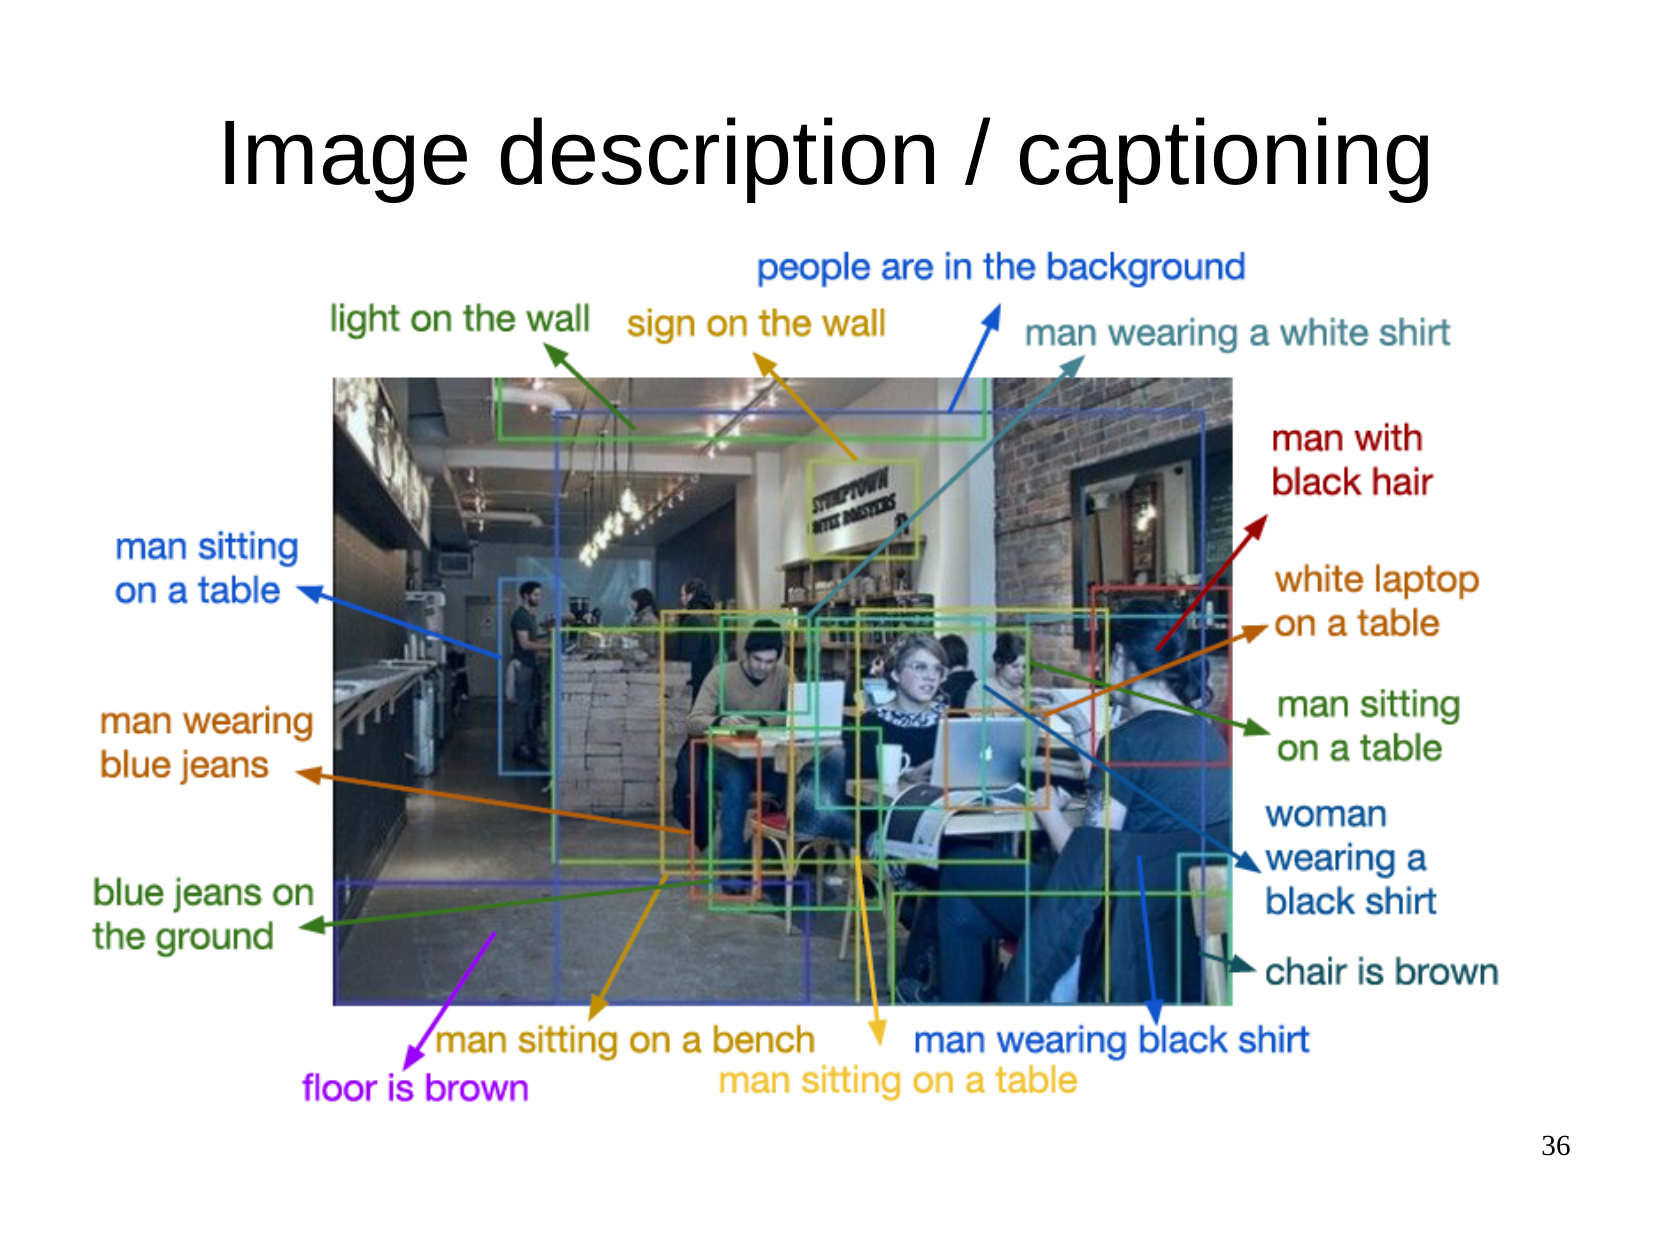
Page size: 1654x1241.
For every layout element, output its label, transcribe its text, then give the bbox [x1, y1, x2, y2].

title Image description / captioning [82, 49, 1571, 257]
picture [73, 231, 1520, 1126]
